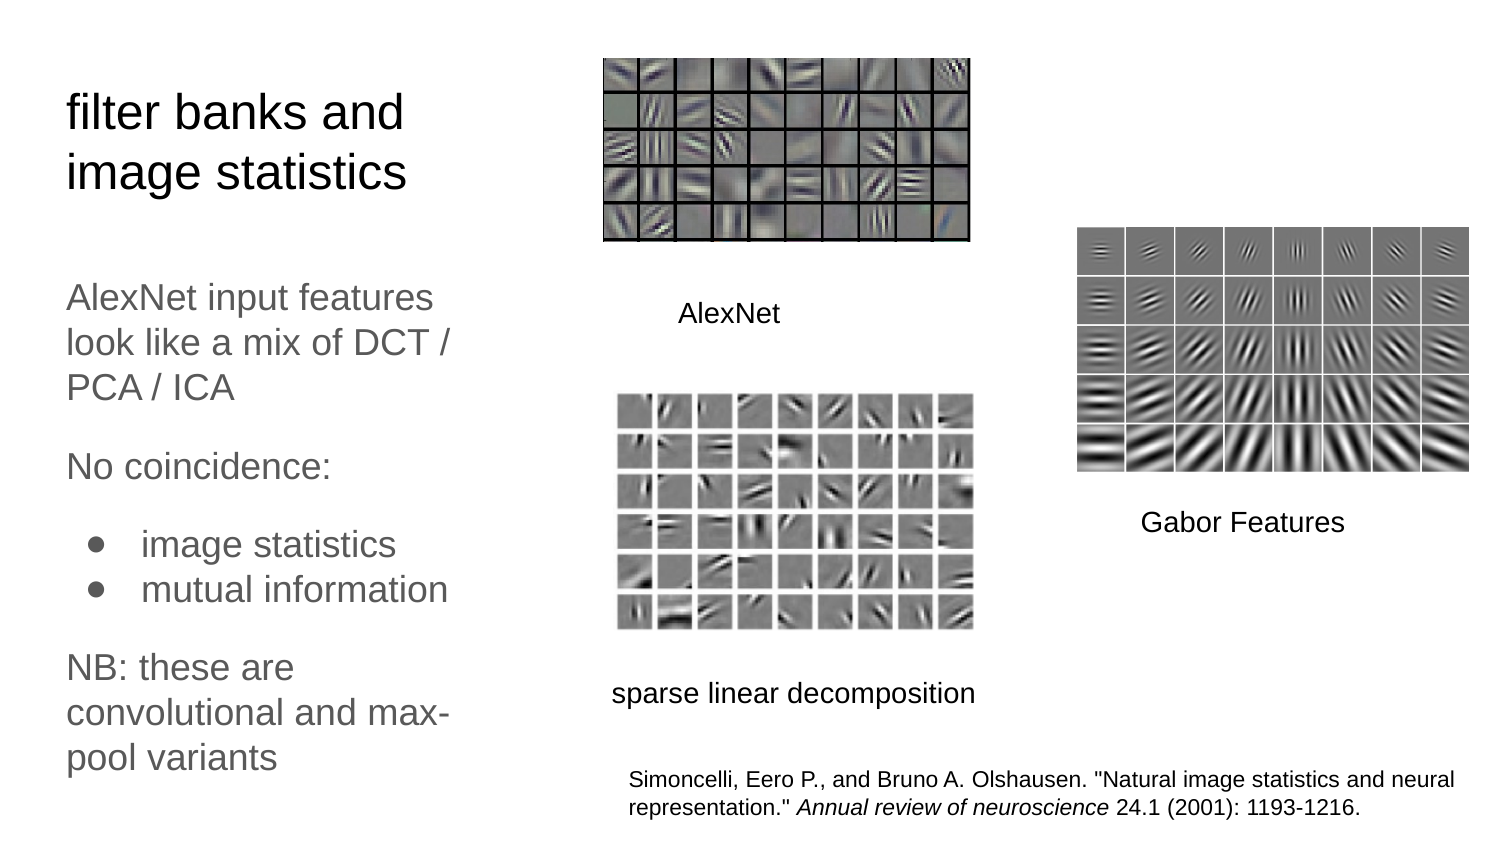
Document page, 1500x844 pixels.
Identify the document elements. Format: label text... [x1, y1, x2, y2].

text_box Simoncelli, Eero P., and Bruno A. Olshausen. "Natural image statistics and neural representation." Annual review of neuroscience 24.1 (2001): 1193-1216. [613, 749, 1483, 835]
text_box AlexNet [663, 279, 810, 354]
title filter banks and image statistics [51, 91, 512, 216]
picture [613, 390, 982, 636]
text_box Gabor Features [1125, 488, 1390, 544]
picture [603, 58, 971, 242]
text_box sparse linear decomposition [596, 659, 1012, 715]
list AlexNet input features look like a mix of DCT / PCA / ICA No coincidence: image statistics mutual information NB: these are convolutional and max-pool variants [51, 227, 512, 824]
picture [1077, 227, 1469, 472]
